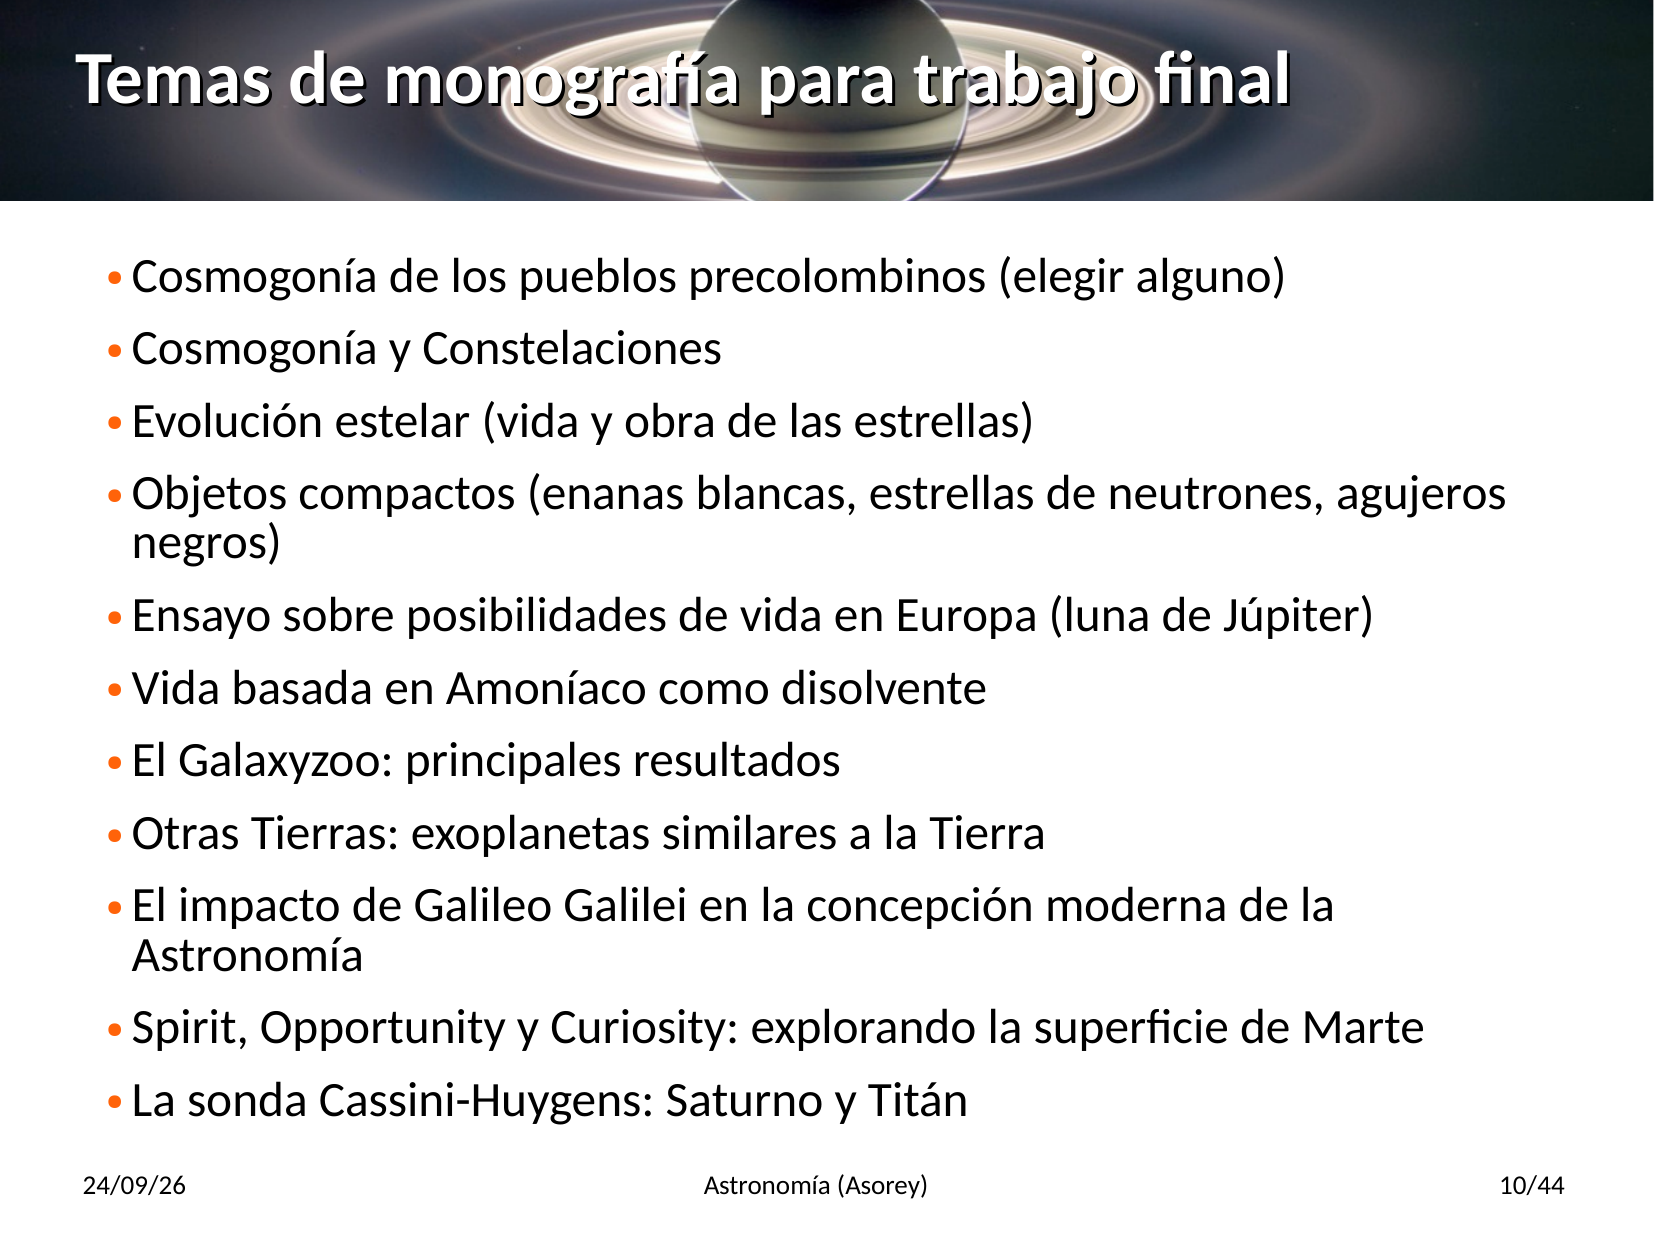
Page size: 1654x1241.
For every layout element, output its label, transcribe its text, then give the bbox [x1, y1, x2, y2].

title Temas de monografía para trabajo final [75, 19, 1564, 151]
list Cosmogonía de los pueblos precolombinos (elegir alguno) Cosmogonía y Constelaciones Evolución estelar (vida y obra de las estrellas) Objetos compactos (enanas blancas, estrellas de neutrones, agujeros negros) Ensayo sobre posibilidades de vida en Europa (luna de Júpiter) Vida basada en Amoníaco como disolvente El Galaxyzoo: principales resultados Otras Tierras: exoplanetas similares a la Tierra El impacto de Galileo Galilei en la concepción moderna de la Astronomía Spirit, Opportunity y Curiosity: explorando la superficie de Marte La sonda Cassini-Huygens: Saturno y Titán [82, 255, 1571, 1141]
picture [0, 0, 1654, 201]
